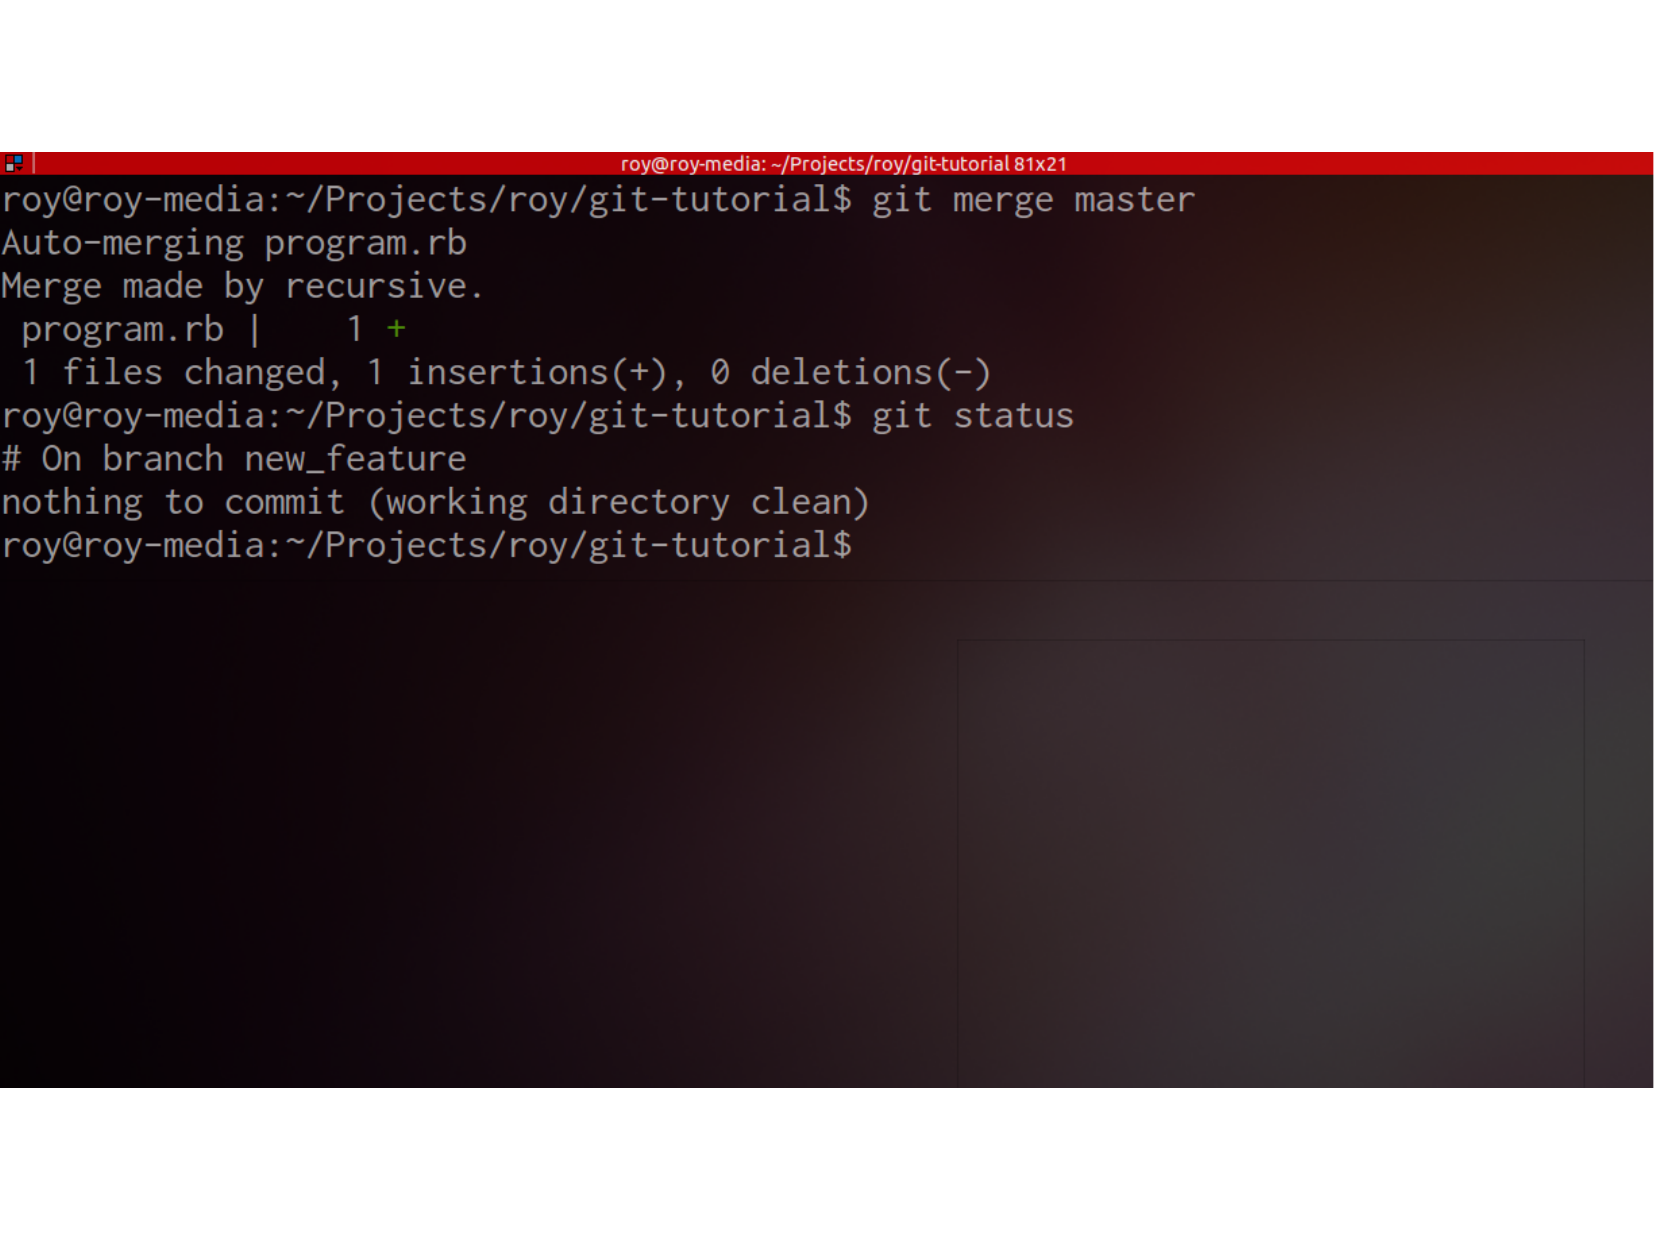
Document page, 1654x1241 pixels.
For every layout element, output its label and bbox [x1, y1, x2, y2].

picture [0, 152, 1654, 1088]
